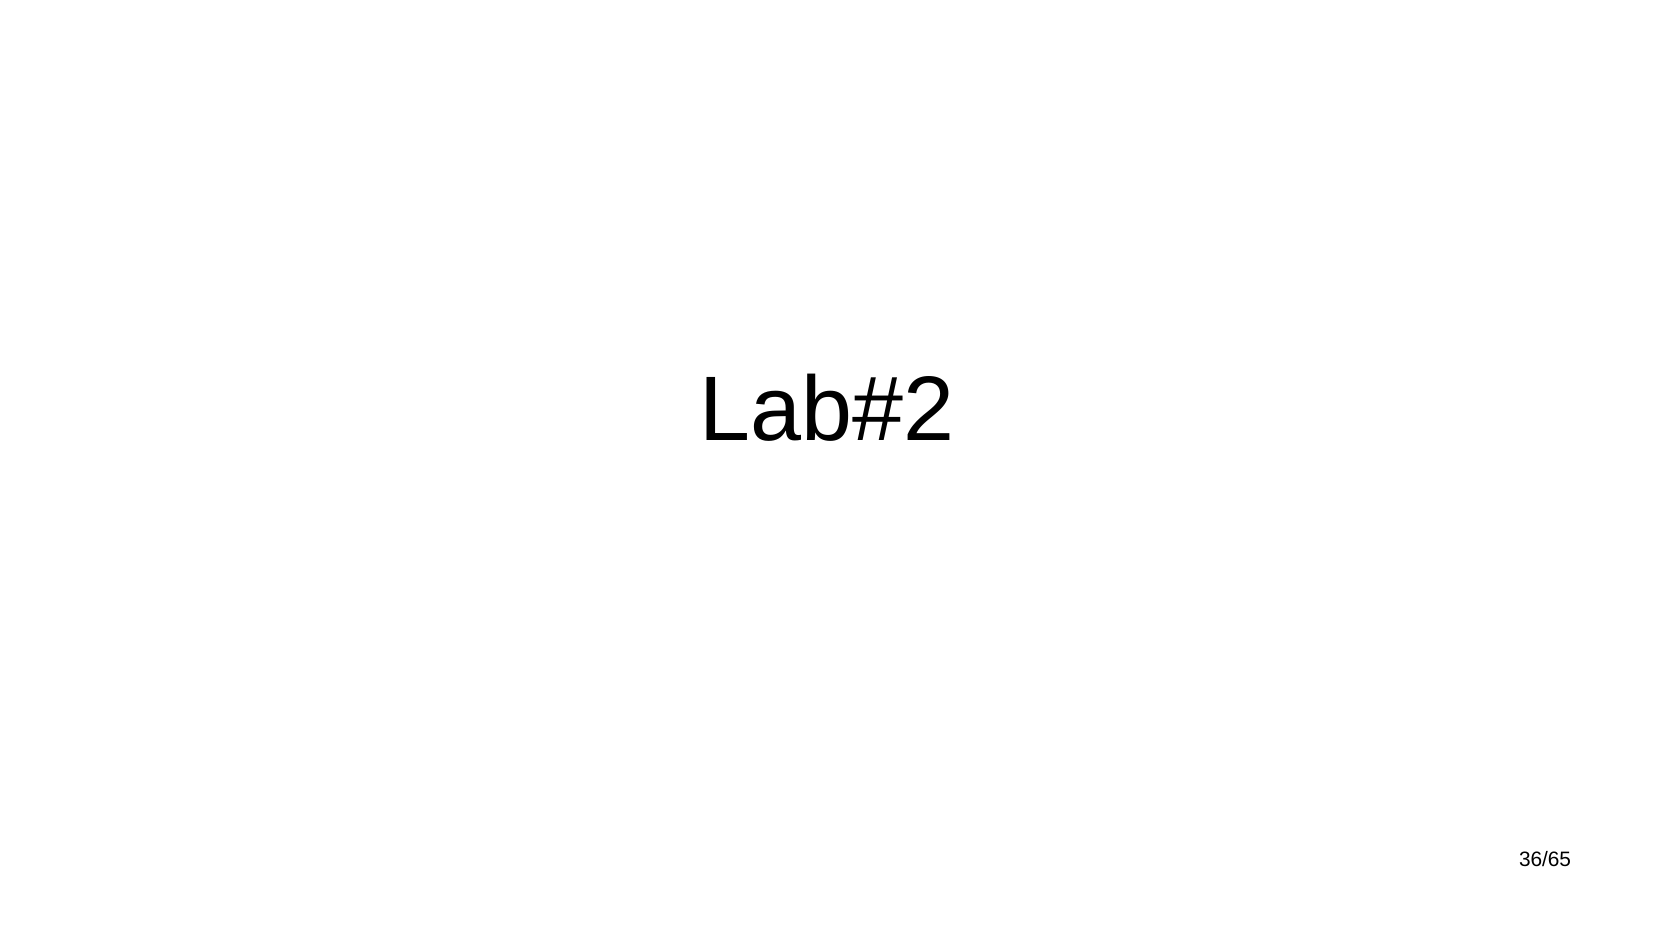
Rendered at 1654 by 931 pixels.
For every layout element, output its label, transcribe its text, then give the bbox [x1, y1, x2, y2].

title Lab#2 [82, 152, 1571, 665]
